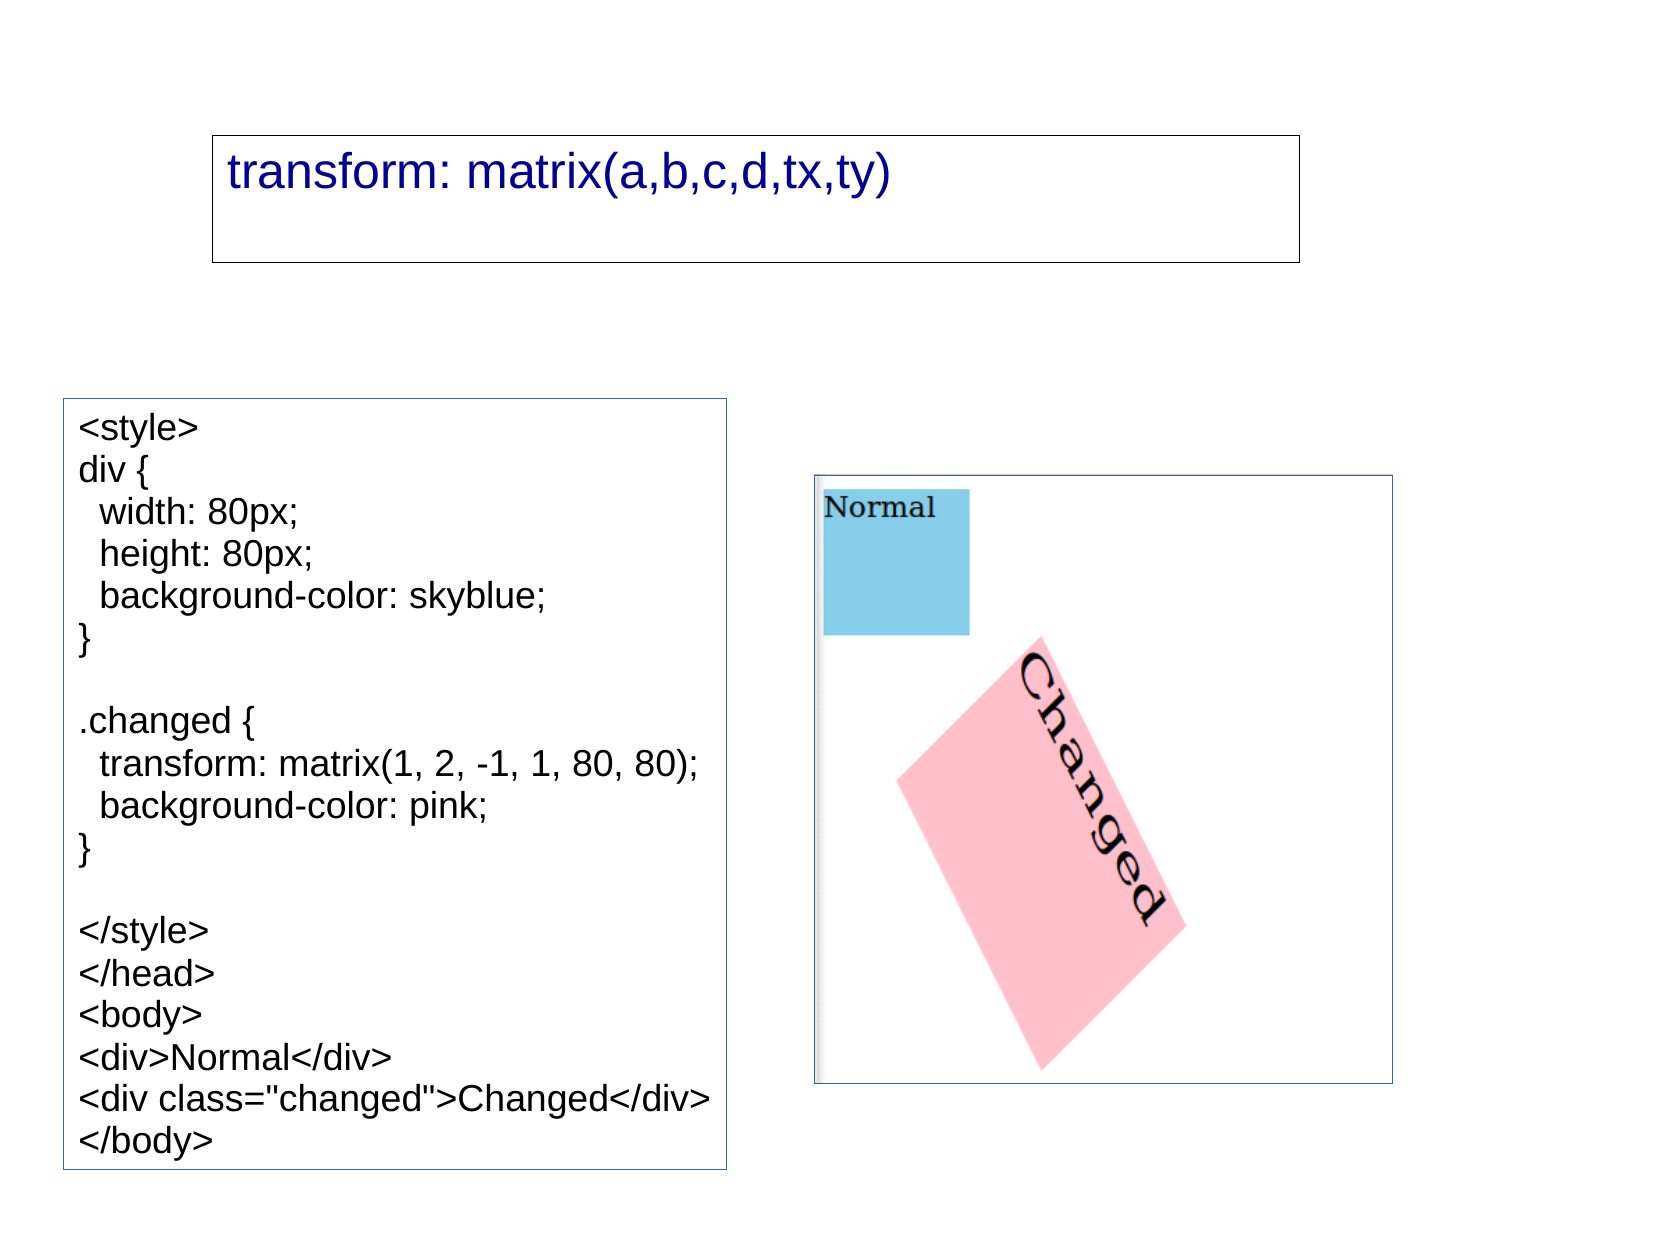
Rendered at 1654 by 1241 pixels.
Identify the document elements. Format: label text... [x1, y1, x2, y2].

text_box <style> div { width: 80px; height: 80px; background-color: skyblue; } .changed { transform: matrix(1, 2, -1, 1, 80, 80); background-color: pink; } </style> </head> <body> <div>Normal</div> <div class="changed">Changed</div> </body> [63, 398, 727, 1170]
picture [814, 474, 1393, 1084]
text_box transform: matrix(a,b,c,d,tx,ty) [212, 135, 1300, 263]
